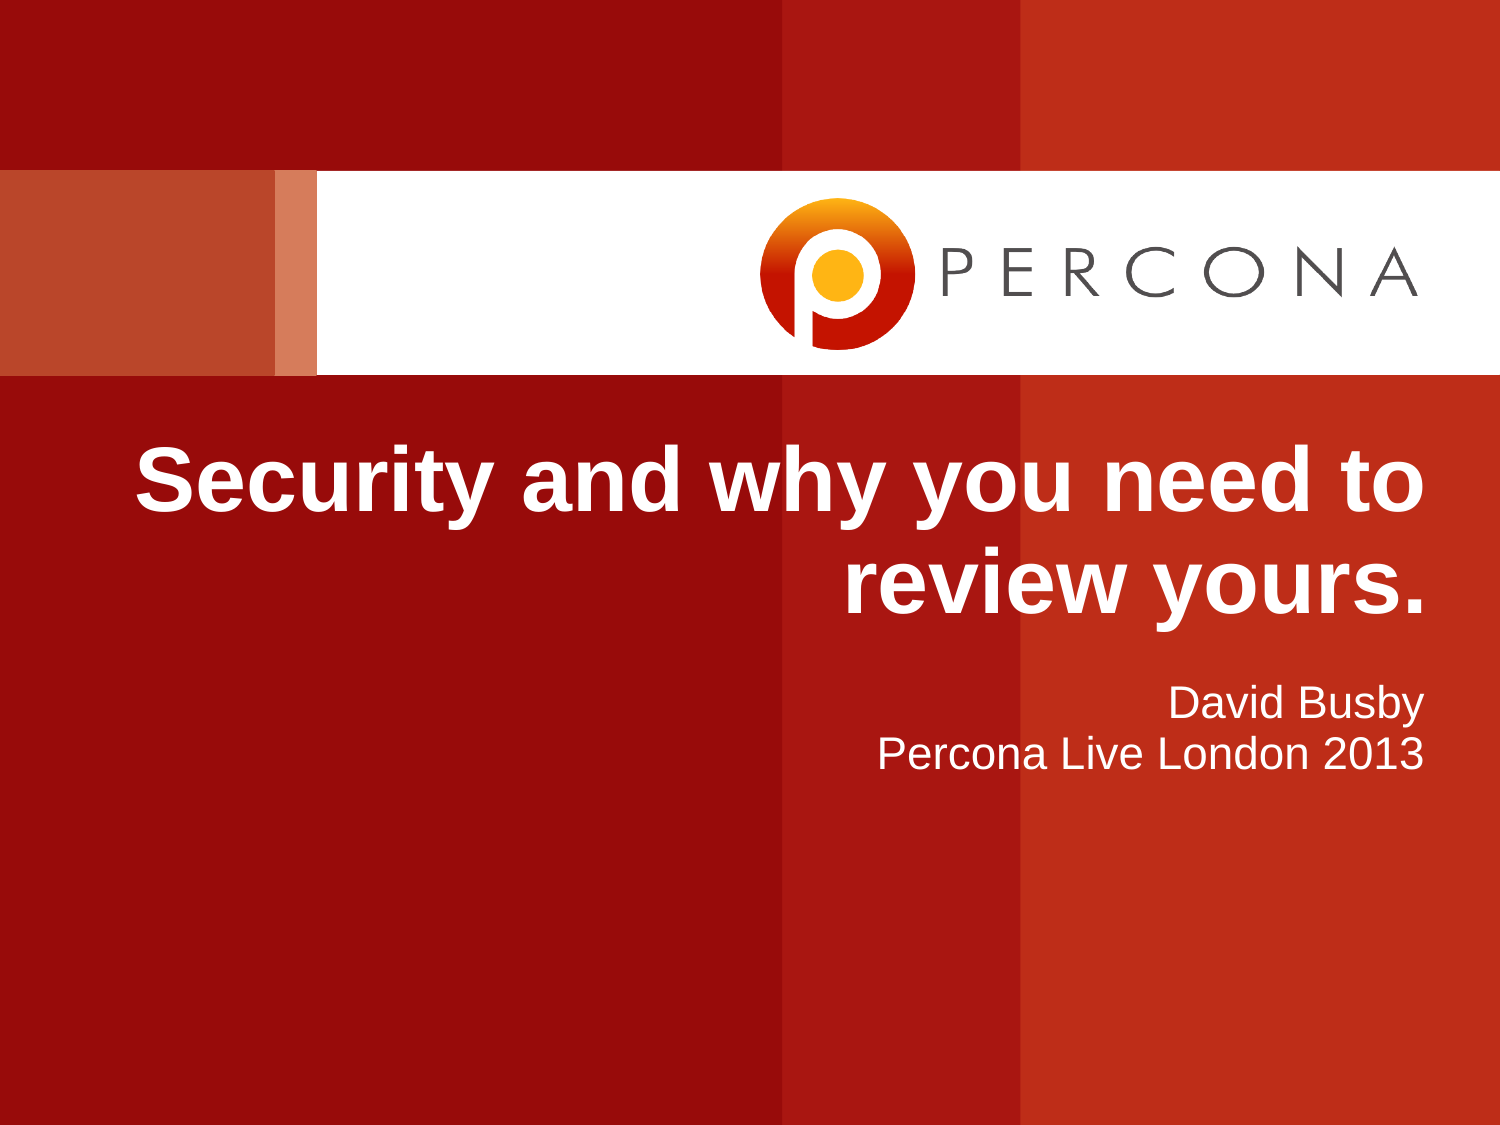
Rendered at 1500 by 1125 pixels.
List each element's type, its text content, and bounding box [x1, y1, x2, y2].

picture [760, 198, 1418, 350]
text_box David Busby Percona Live London 2013 [589, 612, 1440, 719]
text_box Security and why you need to review yours. [78, 411, 1429, 647]
